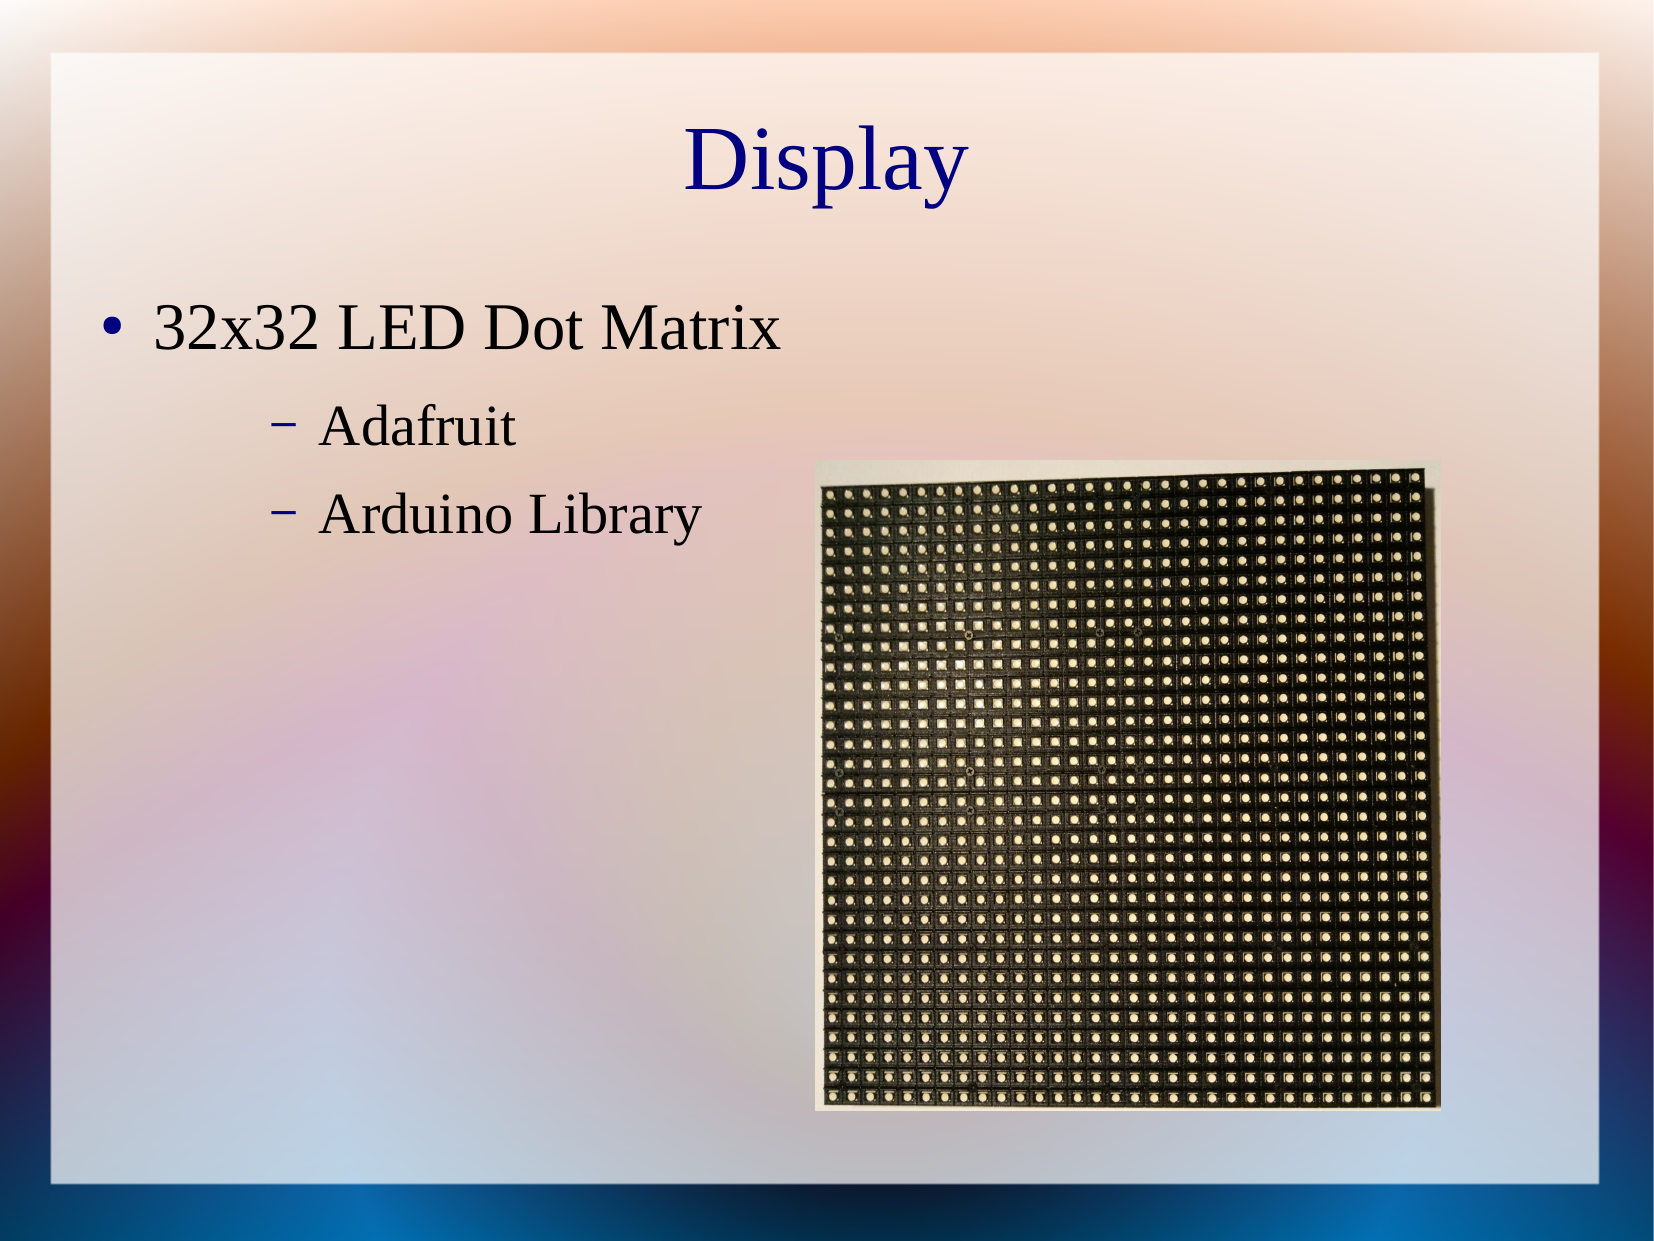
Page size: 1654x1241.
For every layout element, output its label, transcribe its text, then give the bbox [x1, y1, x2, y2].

picture [0, 0, 1654, 1241]
title Display [82, 55, 1571, 263]
list 32x32 LED Dot Matrix Adafruit Arduino Library [82, 290, 1571, 1034]
